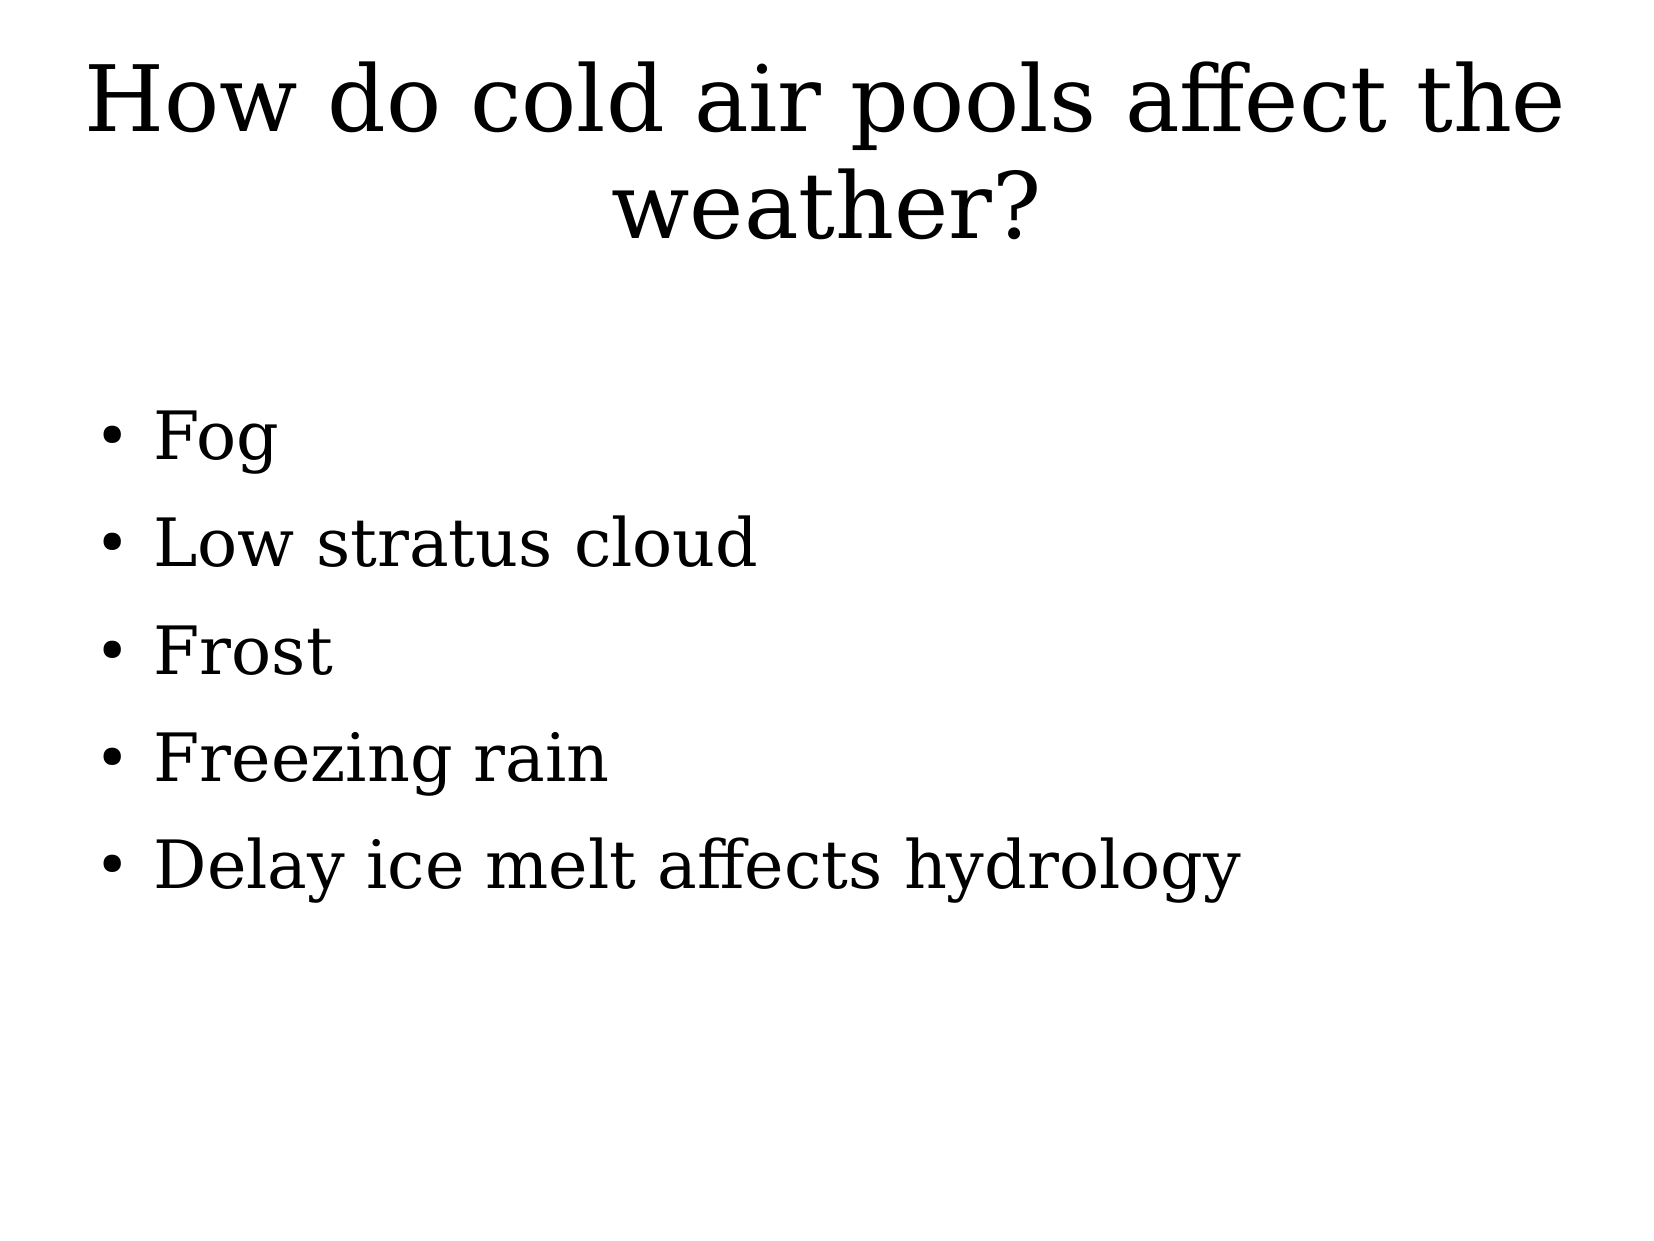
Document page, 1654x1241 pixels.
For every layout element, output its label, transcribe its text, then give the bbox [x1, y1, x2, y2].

title How do cold air pools affect the weather? [82, 45, 1571, 261]
list Fog Low stratus cloud Frost Freezing rain Delay ice melt affects hydrology [82, 290, 1571, 1010]
